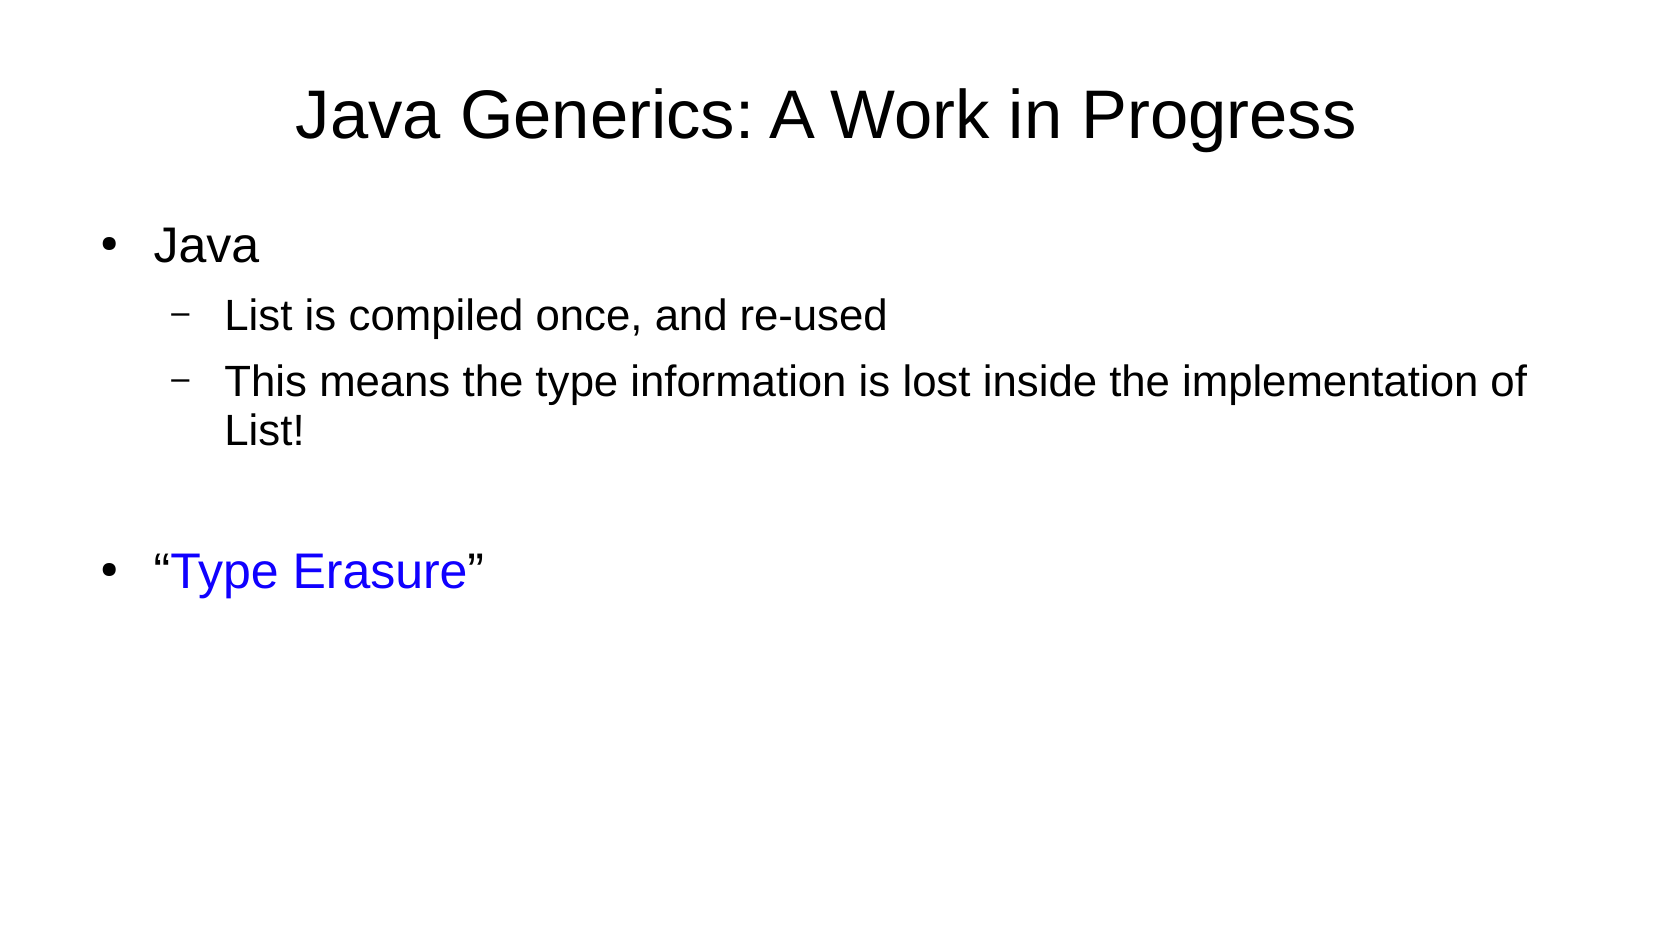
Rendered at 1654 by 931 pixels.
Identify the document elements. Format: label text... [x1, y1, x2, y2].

list Java List is compiled once, and re-used This means the type information is lost inside the implementation of List! “Type Erasure” [82, 217, 1571, 841]
title Java Generics: A Work in Progress [82, 37, 1571, 193]
